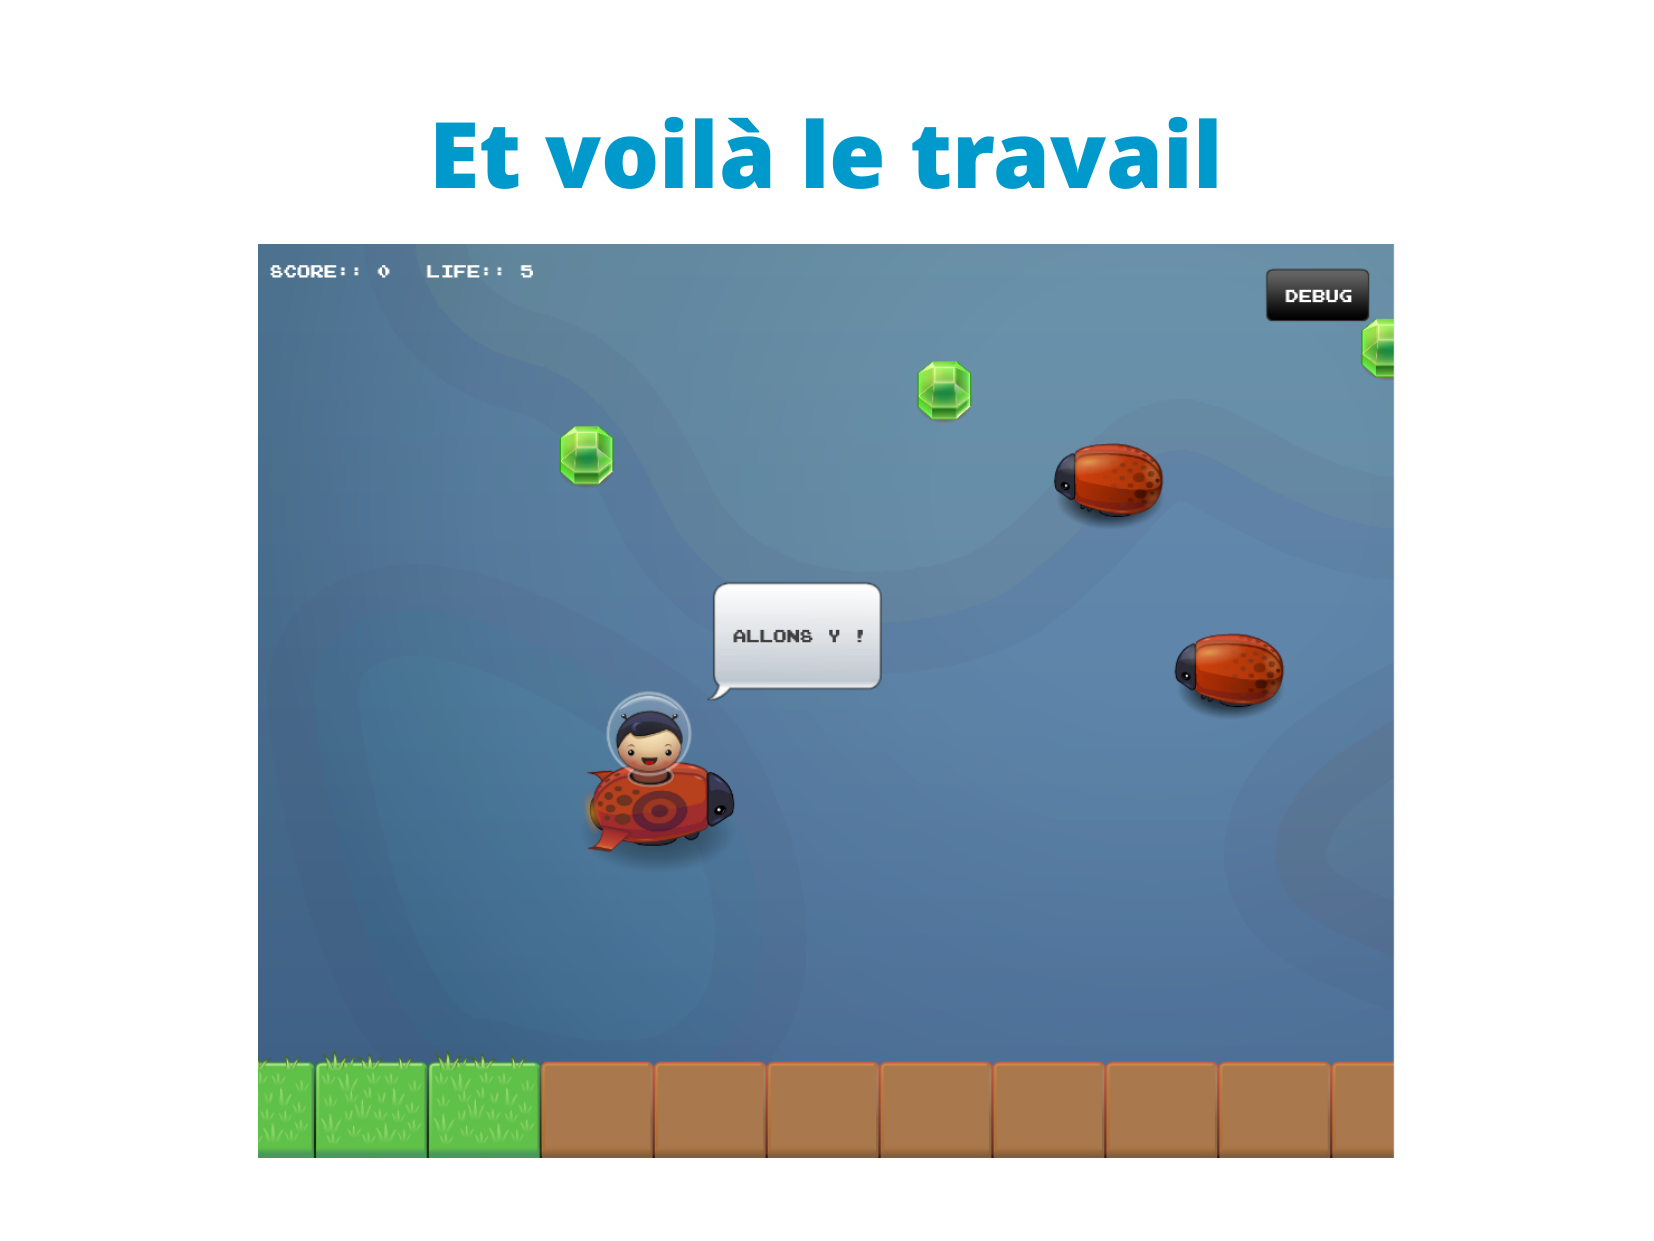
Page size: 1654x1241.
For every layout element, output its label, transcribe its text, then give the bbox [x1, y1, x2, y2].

title Et voilà le travail [82, 49, 1571, 257]
picture [258, 244, 1395, 1158]
